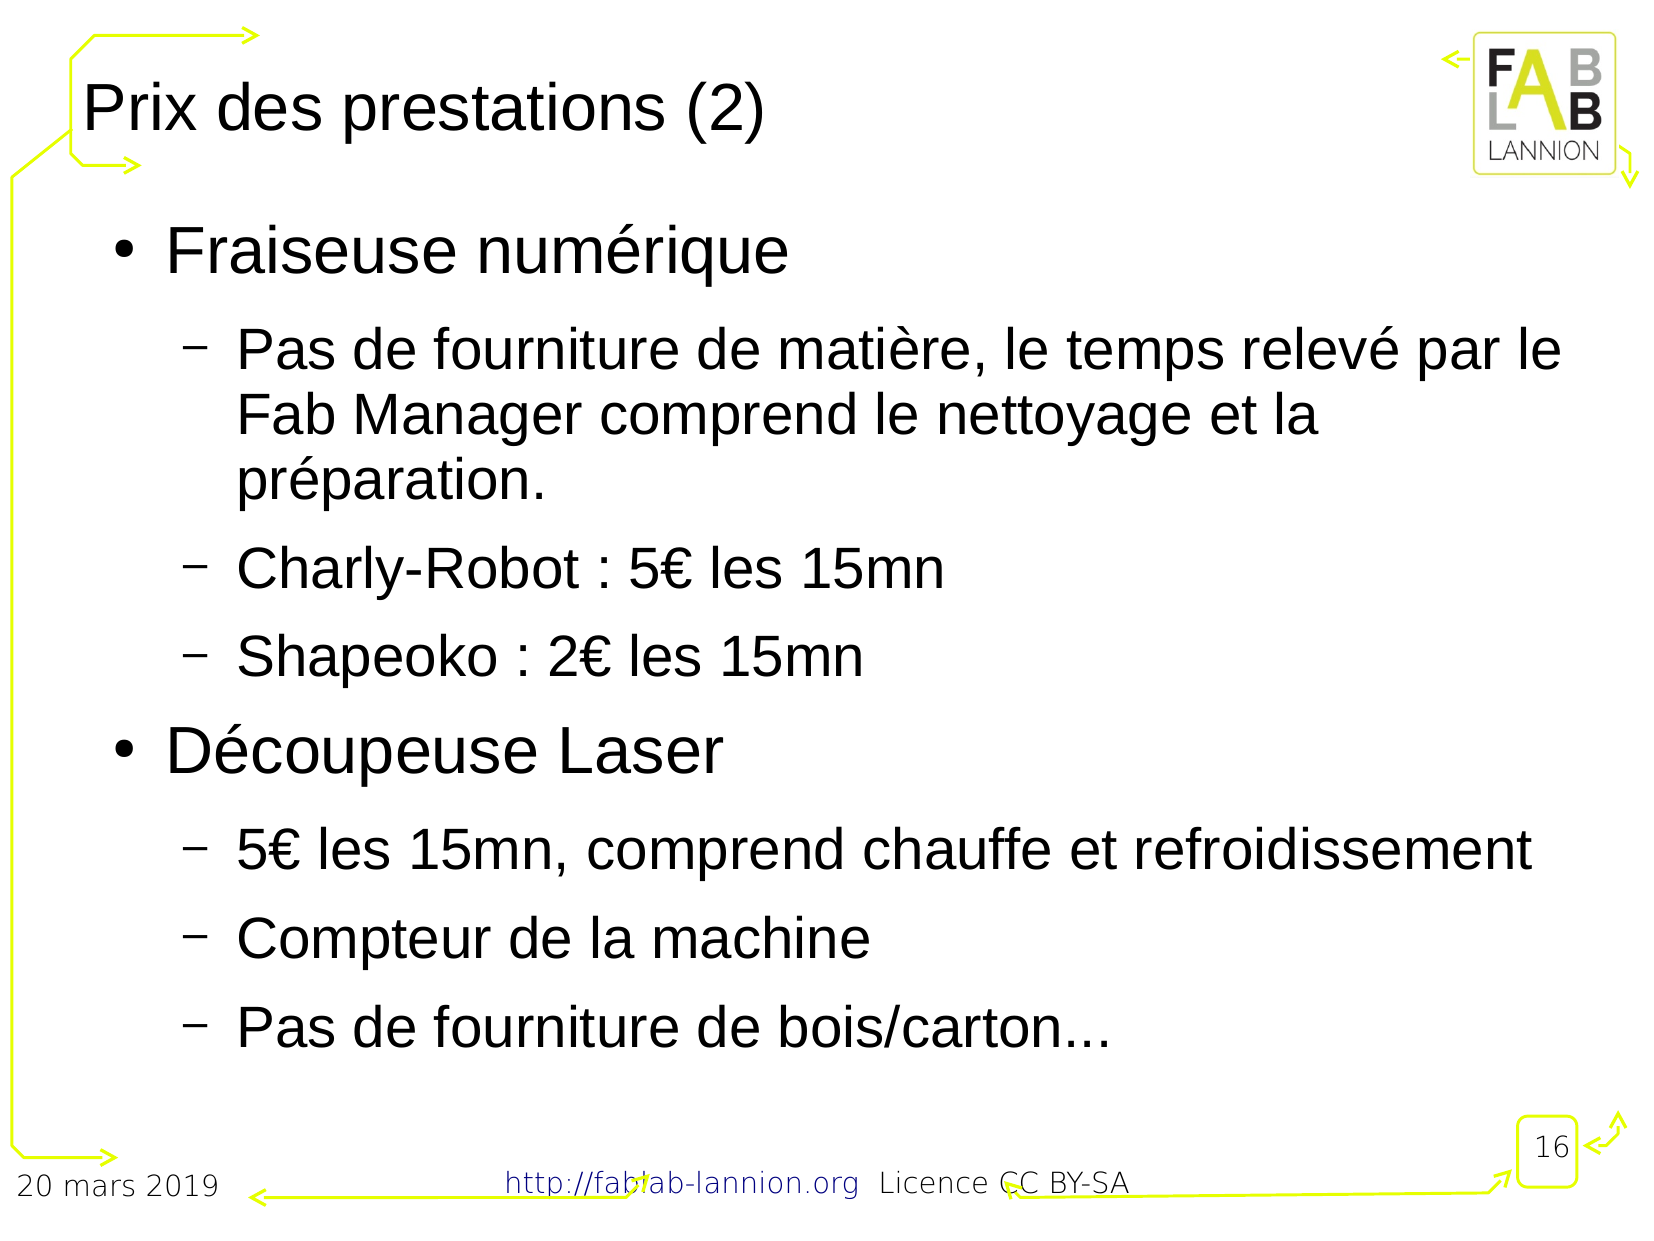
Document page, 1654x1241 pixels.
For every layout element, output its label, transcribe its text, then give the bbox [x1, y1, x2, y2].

list Fraiseuse numérique Pas de fourniture de matière, le temps relevé par le Fab Manager comprend le nettoyage et la préparation. Charly-Robot : 5€ les 15mn Shapeoko : 2€ les 15mn Découpeuse Laser 5€ les 15mn, comprend chauffe et refroidissement Compteur de la machine Pas de fourniture de bois/carton... [94, 212, 1583, 1151]
title Prix des prestations (2) [82, 49, 1441, 166]
picture [1470, 29, 1619, 178]
